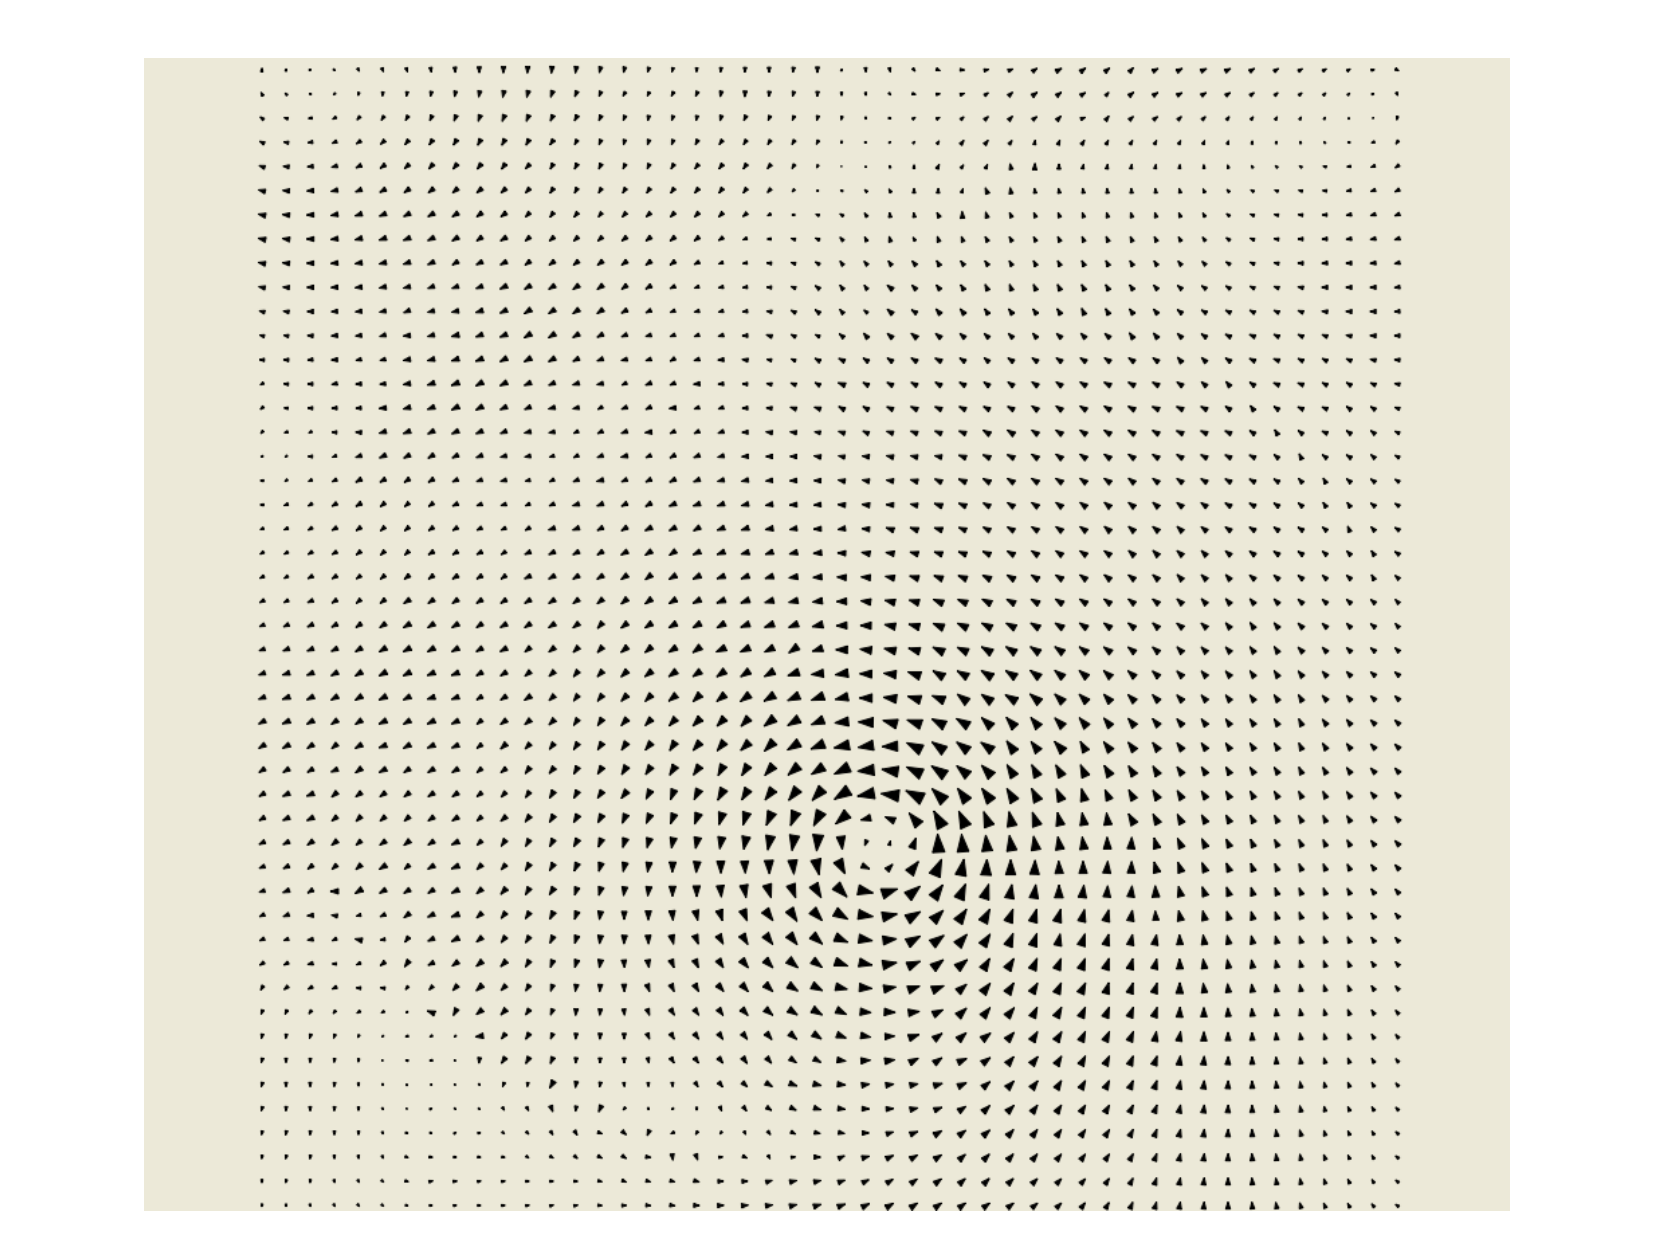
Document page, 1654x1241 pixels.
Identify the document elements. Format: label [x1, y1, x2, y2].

picture [144, 58, 1510, 1211]
